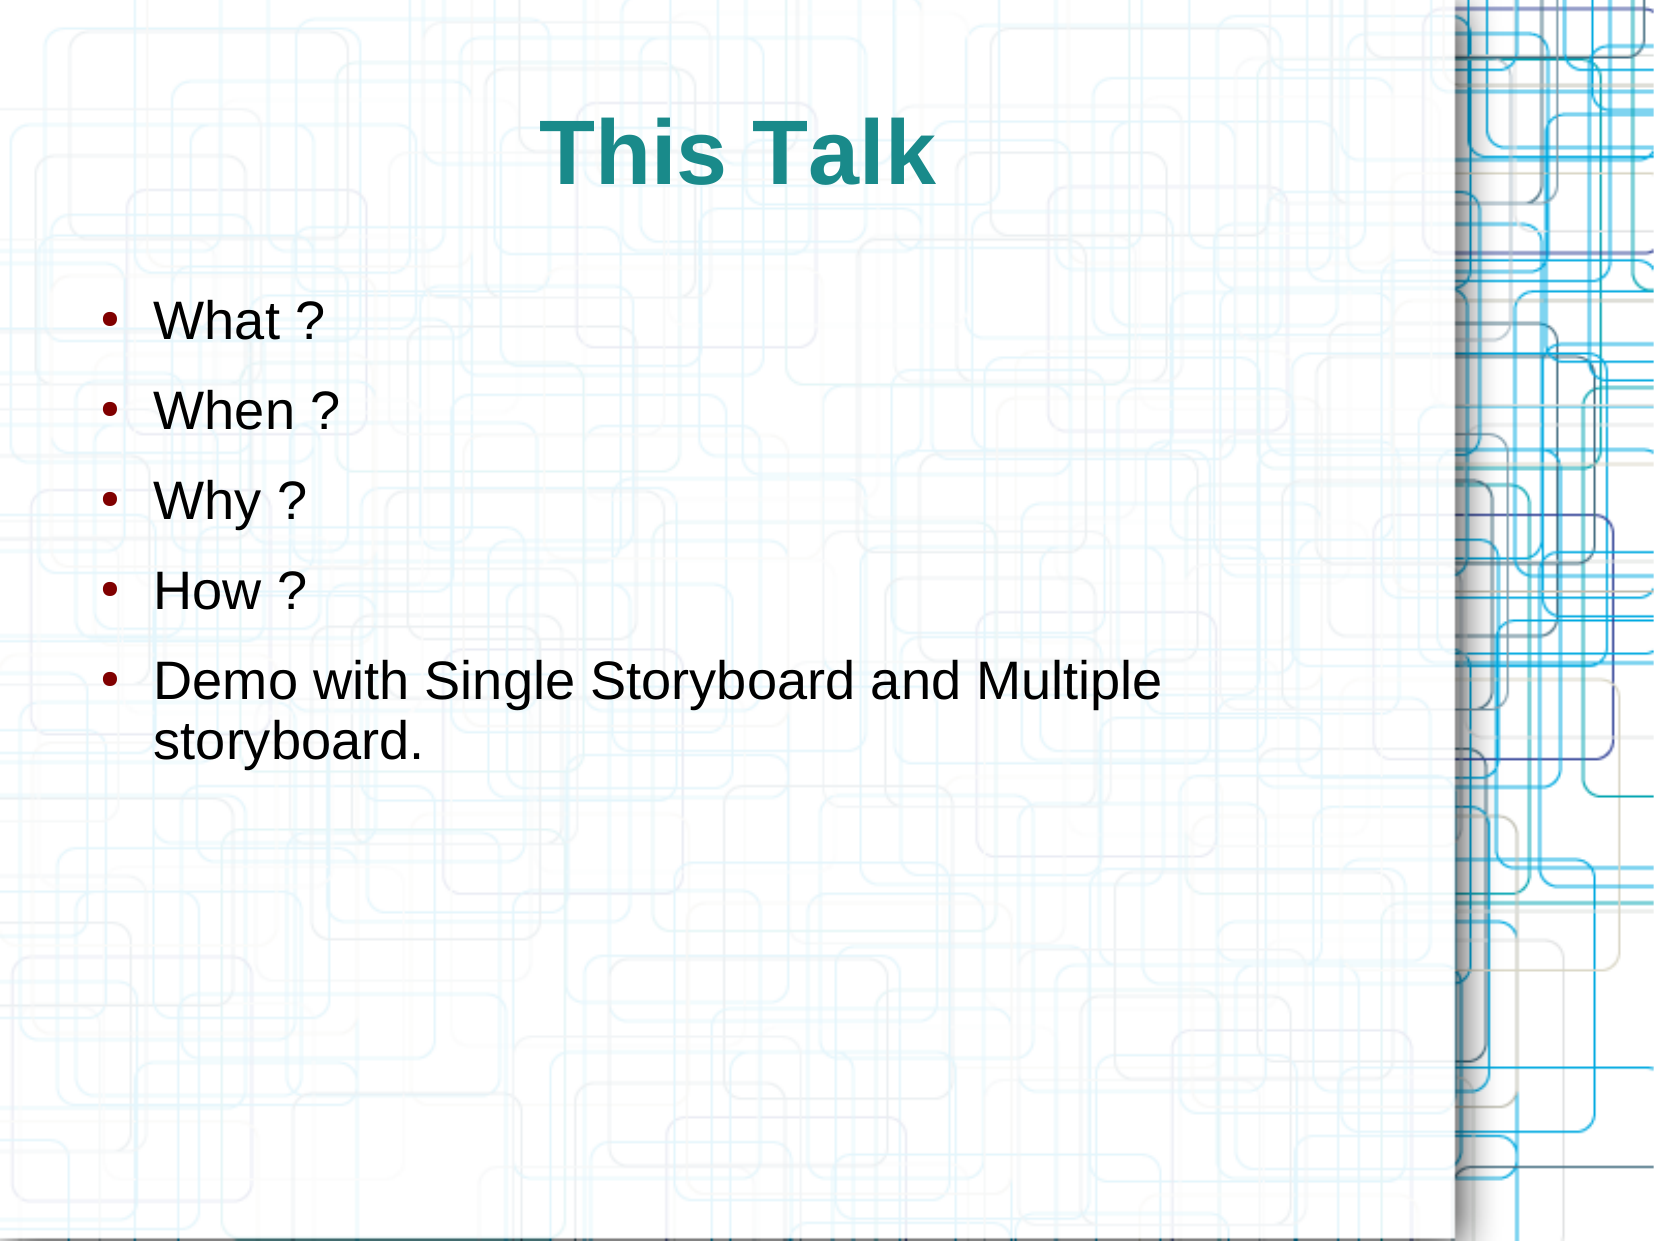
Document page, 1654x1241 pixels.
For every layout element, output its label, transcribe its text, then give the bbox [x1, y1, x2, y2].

list What ? When ? Why ? How ? Demo with Single Storyboard and Multiple storyboard. [82, 290, 1418, 1109]
title This Talk [59, 49, 1418, 257]
picture [0, 0, 1654, 1241]
